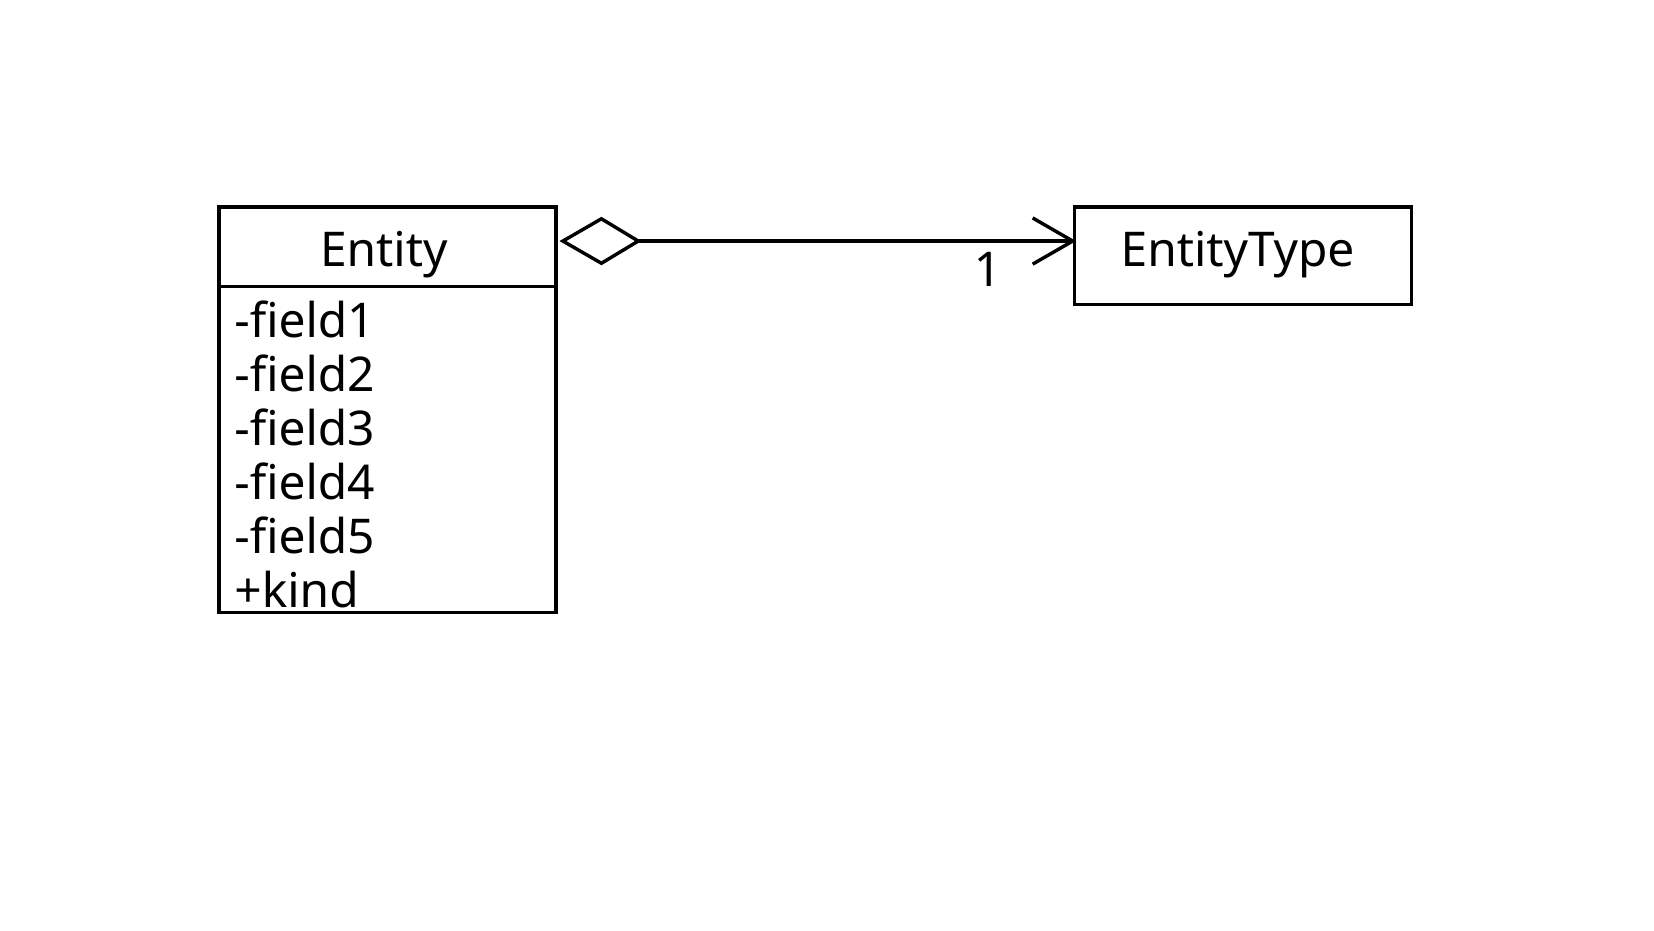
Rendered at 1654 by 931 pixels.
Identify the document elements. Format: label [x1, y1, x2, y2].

picture [147, 135, 1486, 686]
